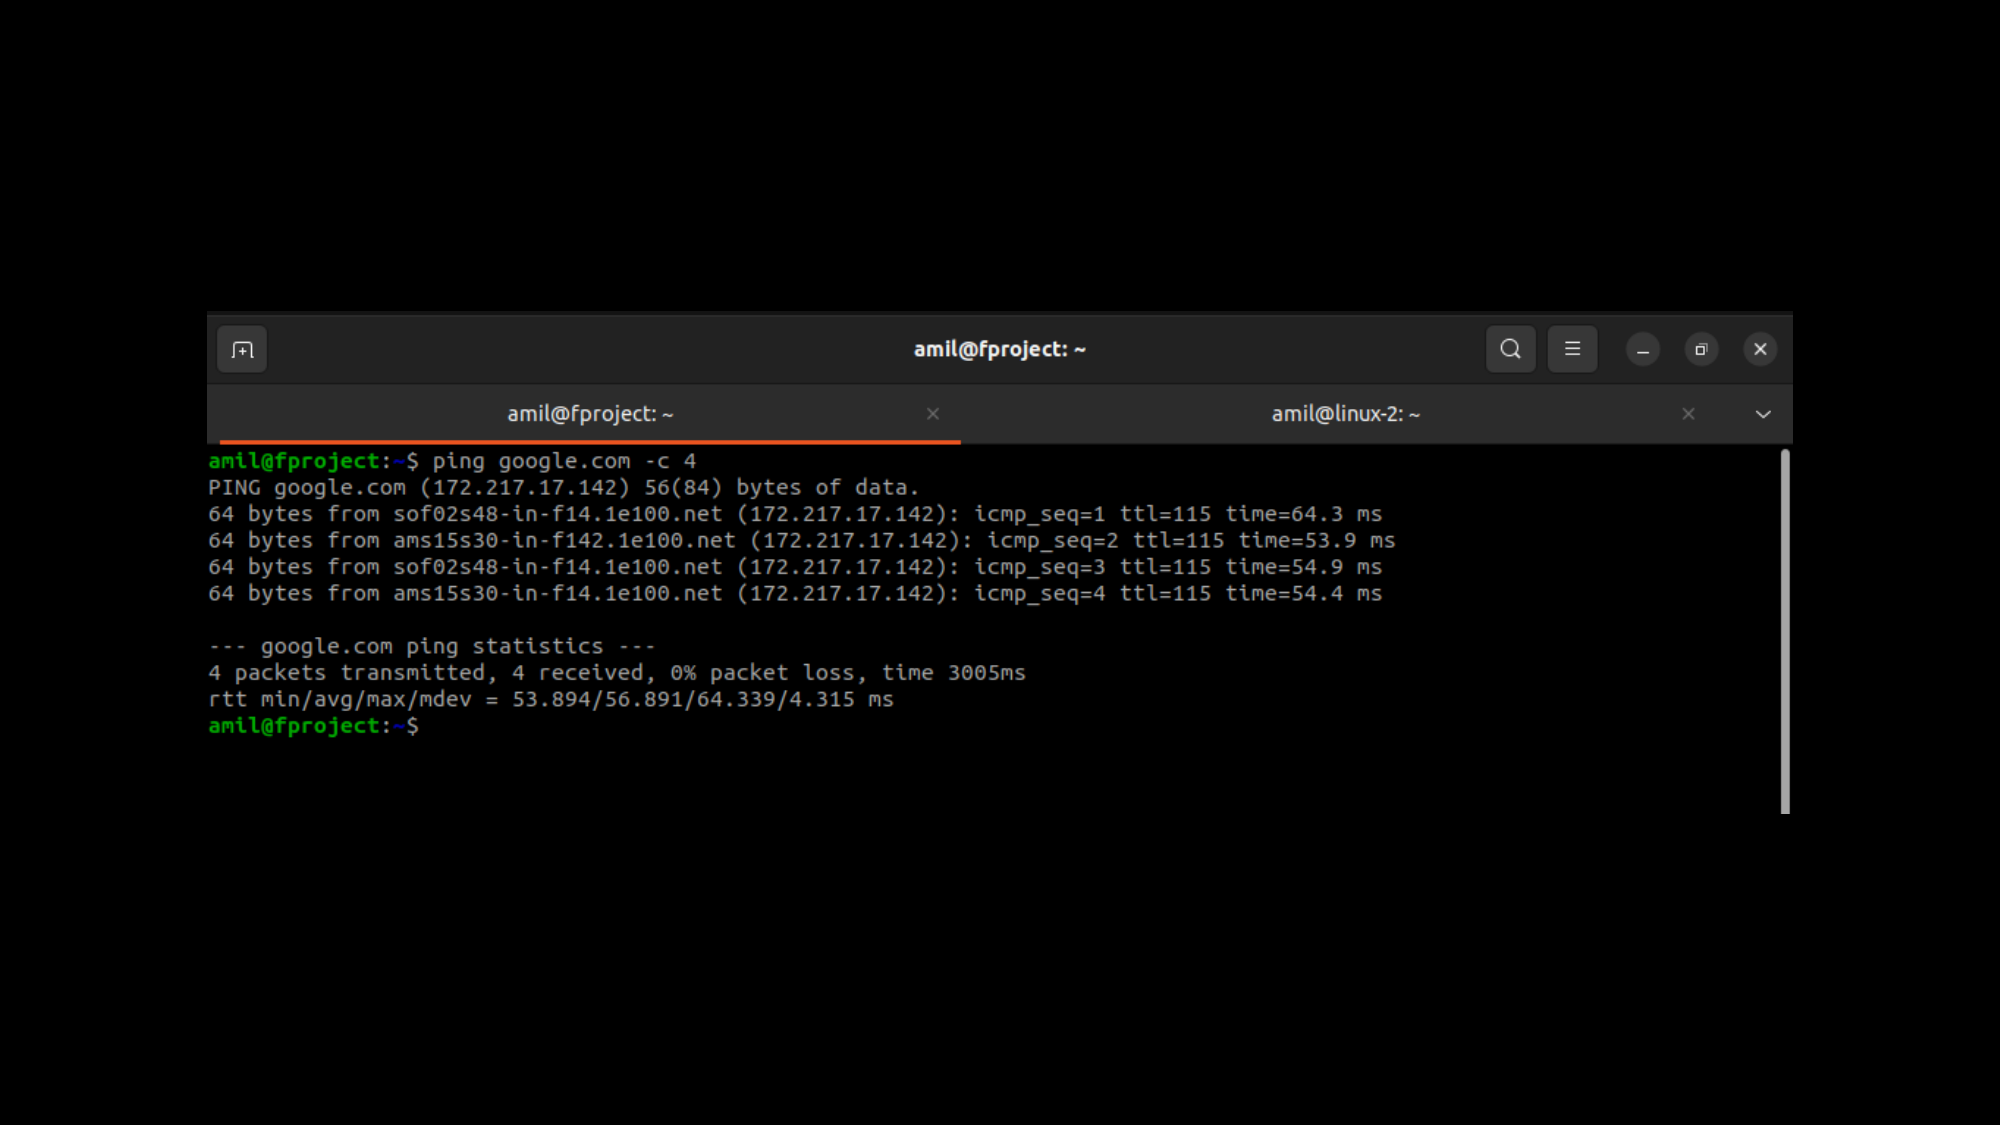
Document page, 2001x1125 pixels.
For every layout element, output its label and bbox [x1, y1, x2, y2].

picture [207, 311, 1793, 814]
